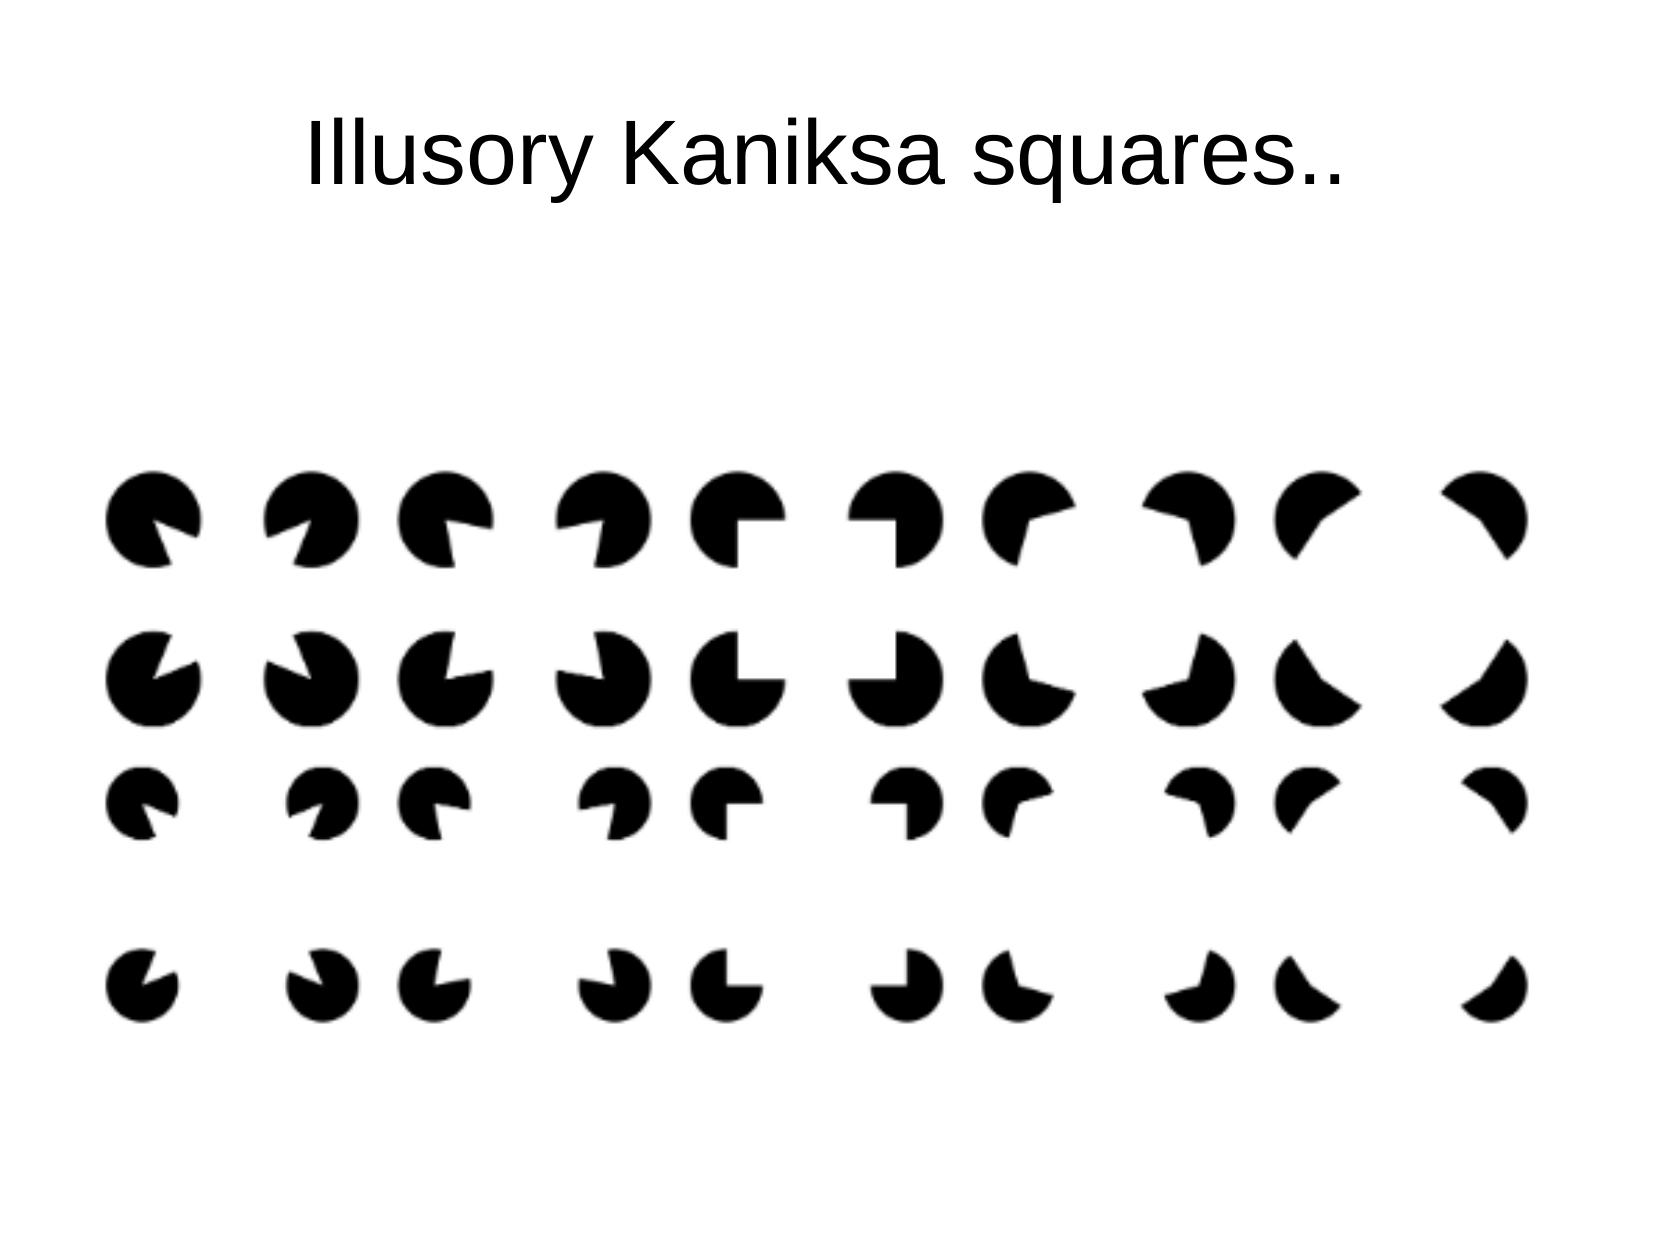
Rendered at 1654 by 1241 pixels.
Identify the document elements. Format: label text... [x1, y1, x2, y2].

title Illusory Kaniksa squares.. [82, 49, 1571, 257]
picture [90, 455, 1576, 1036]
